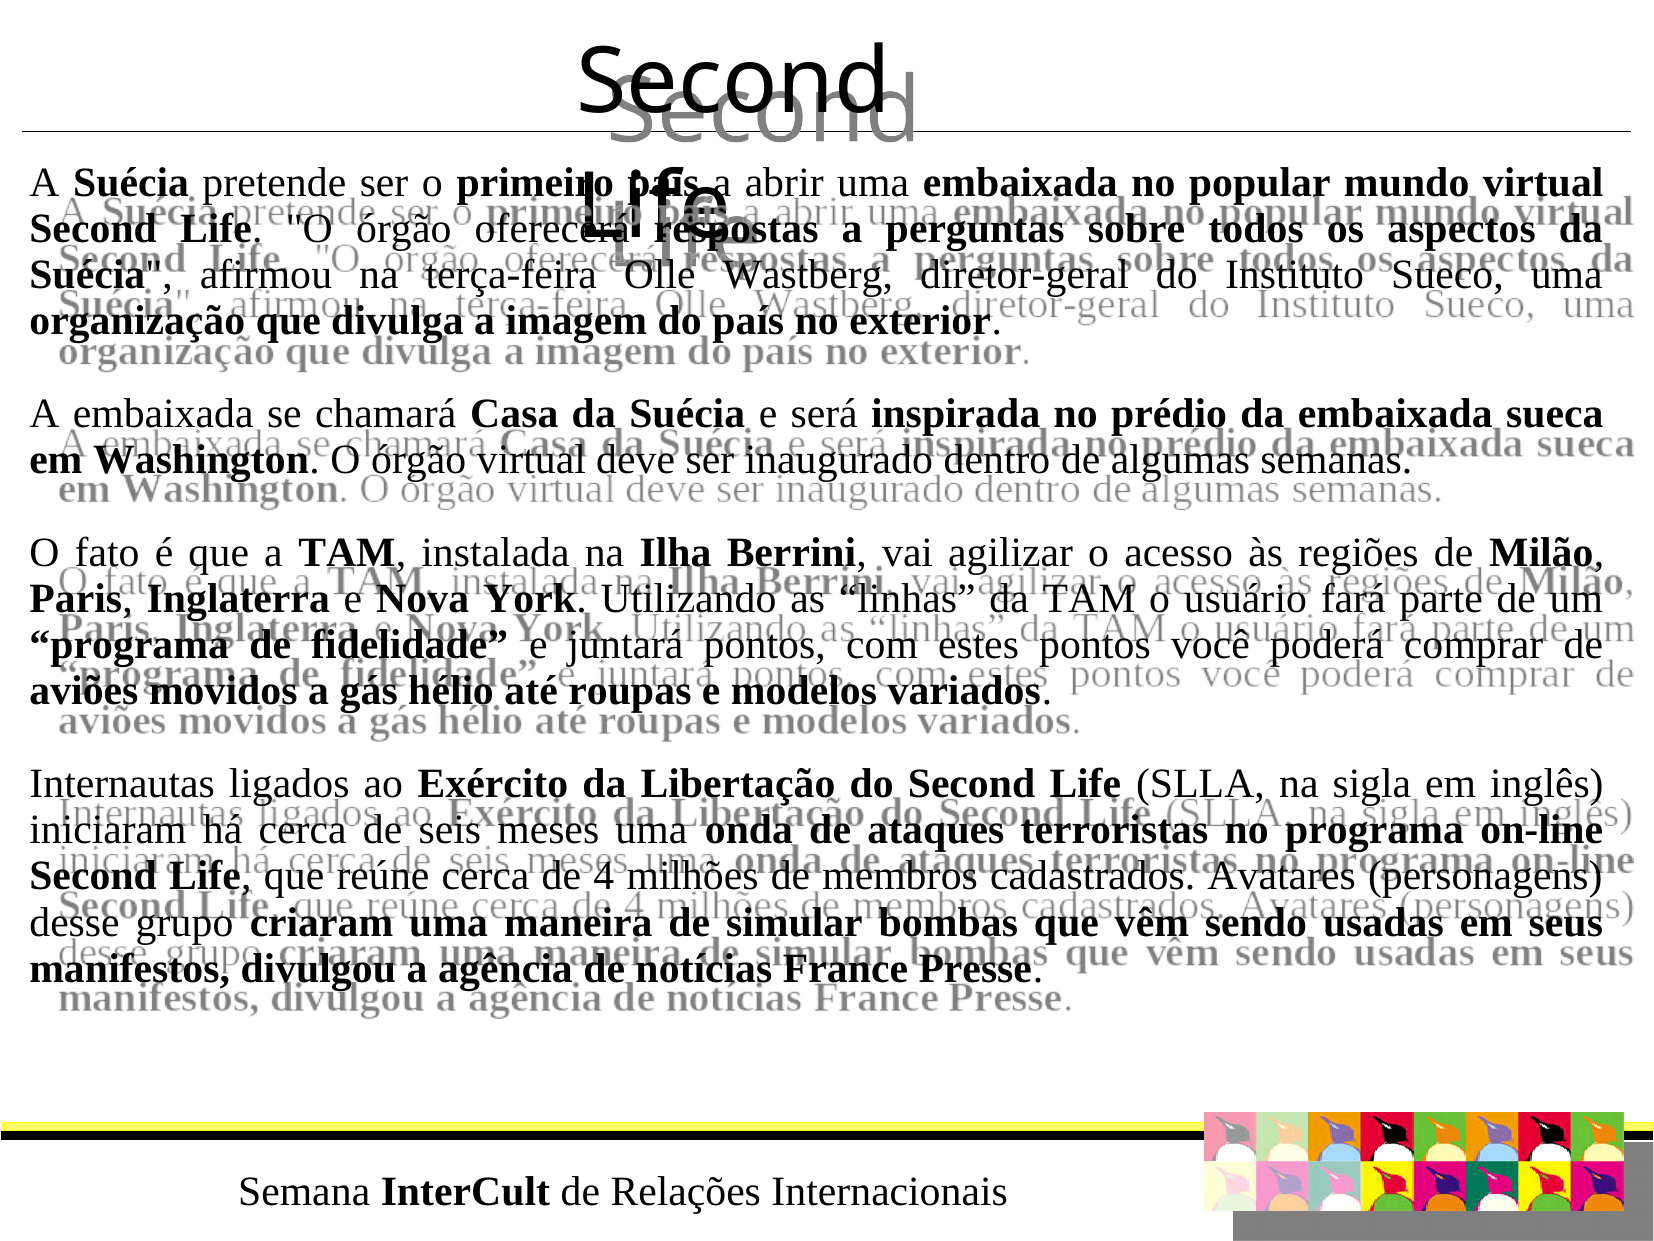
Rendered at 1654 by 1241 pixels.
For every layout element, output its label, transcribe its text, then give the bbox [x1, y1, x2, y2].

chart [1204, 1112, 1624, 1211]
text_box Second Life [576, 14, 1043, 125]
text_box [1, 1122, 1204, 1140]
text_box A Suécia pretende ser o primeiro país a abrir uma embaixada no popular mundo virtual Second Life. "O órgão oferecerá respostas a perguntas sobre todos os aspectos da Suécia", afirmou na terça-feira Olle Wastberg, diretor-geral do Instituto Sueco, uma organização que divulga a imagem do país no exterior. A embaixada se chamará Casa da Suécia e será inspirada no prédio da embaixada sueca em Washington. O órgão virtual deve ser inaugurado dentro de algumas semanas. O fato é que a TAM, instalada na Ilha Berrini, vai agilizar o acesso às regiões de Milão, Paris, Inglaterra e Nova York. Utilizando as “linhas” da TAM o usuário fará parte de um “programa de fidelidade” e juntará pontos, com estes pontos você poderá comprar de aviões movidos a gás hélio até roupas e modelos variados. Internautas ligados ao Exército da Libertação do Second Life (SLLA, na sigla em inglês) iniciaram há cerca de seis meses uma onda de ataques terroristas no programa on-line Second Life, que reúne cerca de 4 milhões de membros cadastrados. Avatares (personagens) desse grupo criaram uma maneira de simular bombas que vêm sendo usadas em seus manifestos, divulgou a agência de notícias France Presse. [29, 158, 1605, 992]
text_box Semana InterCult de Relações Internacionais [238, 1168, 1009, 1217]
text_box [1624, 1122, 1654, 1140]
